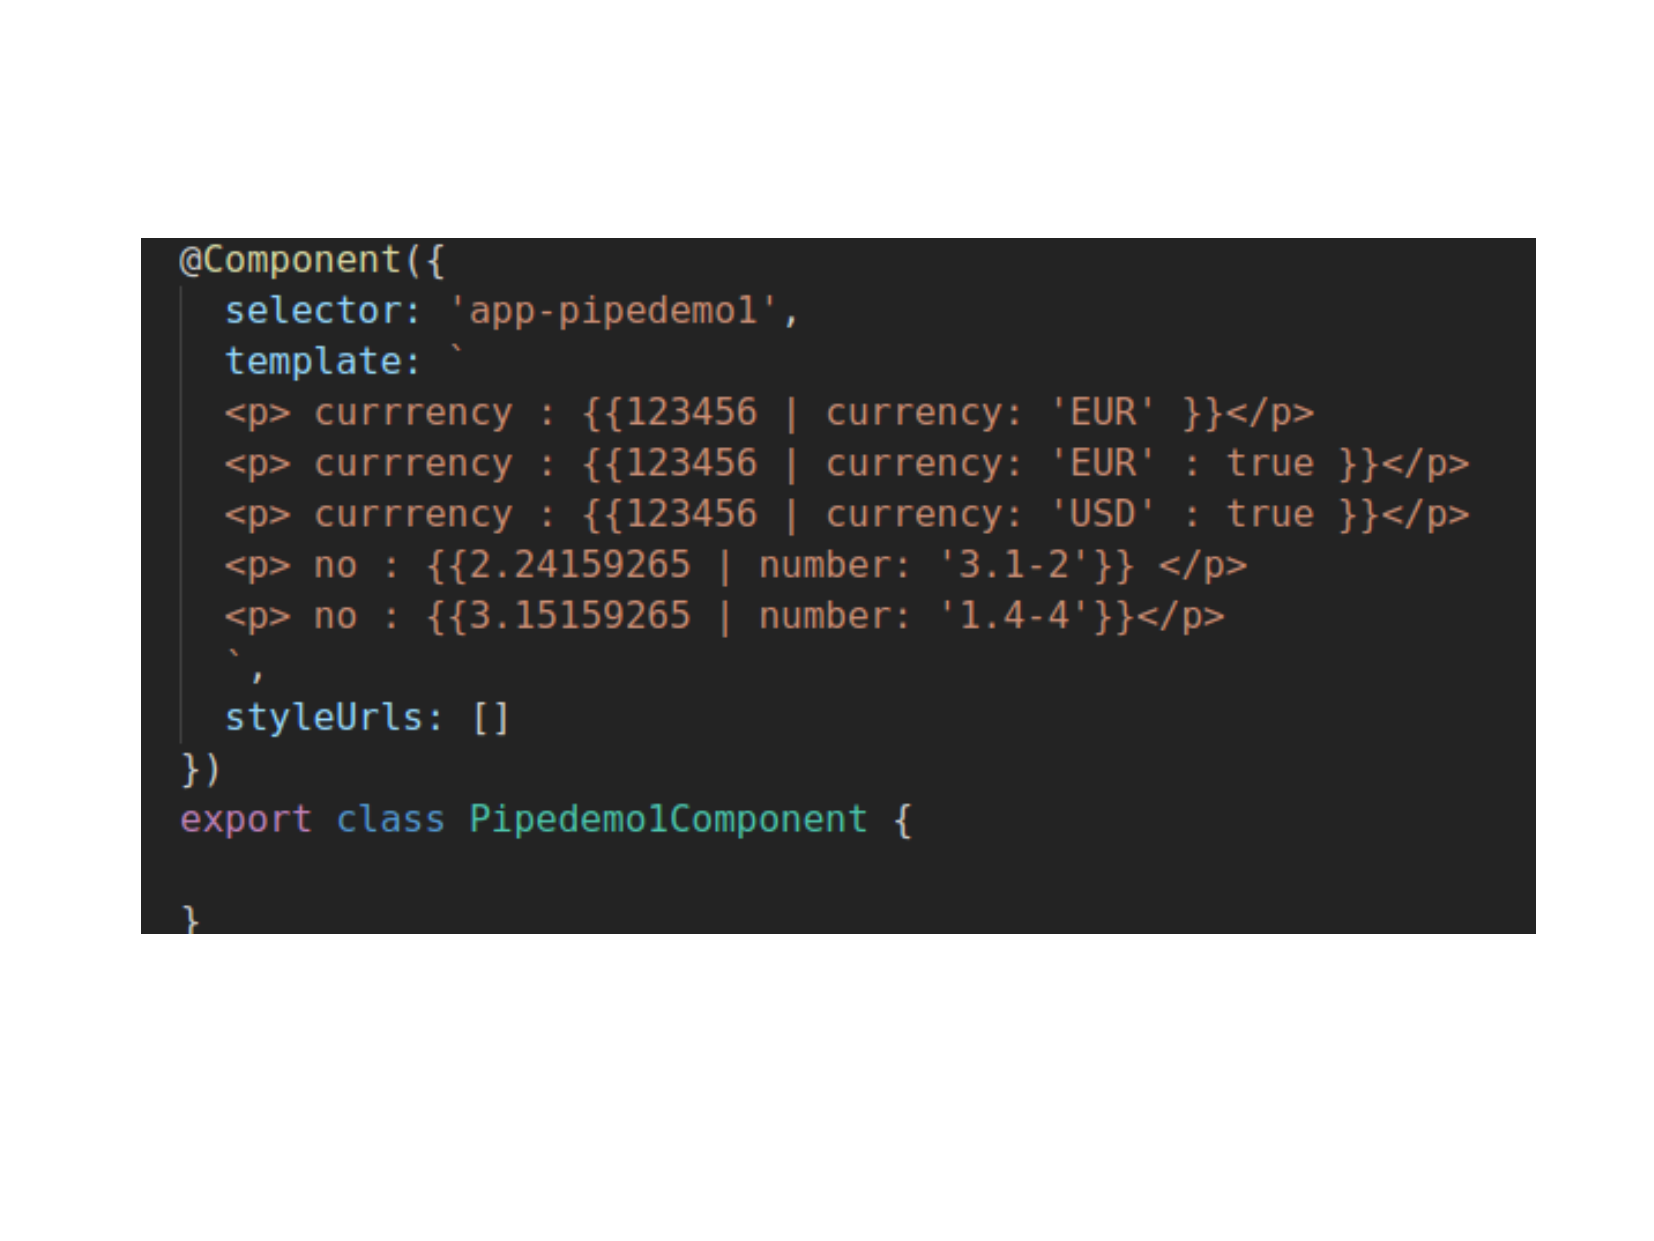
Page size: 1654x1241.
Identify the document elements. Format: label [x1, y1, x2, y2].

picture [141, 238, 1536, 934]
